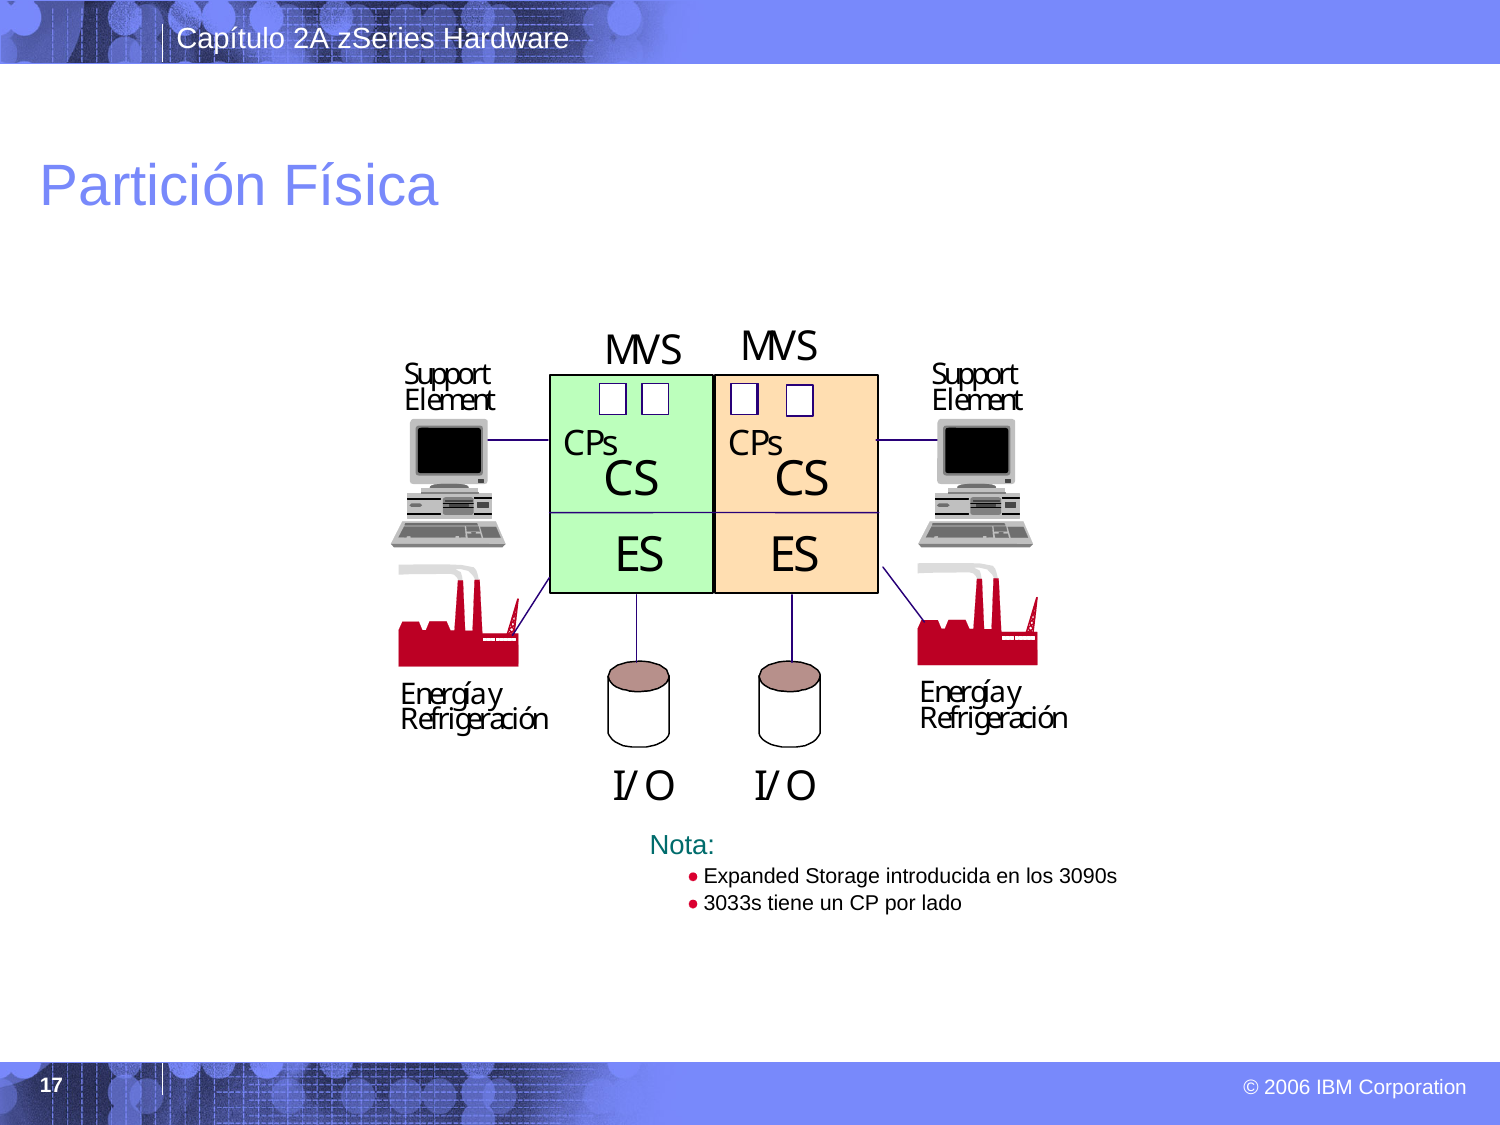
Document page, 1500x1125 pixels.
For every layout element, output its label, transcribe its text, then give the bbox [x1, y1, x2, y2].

picture [0, 1063, 1500, 1125]
picture [1, 1, 1500, 63]
title Partición Física [25, 142, 1378, 225]
chart [390, 314, 1120, 917]
